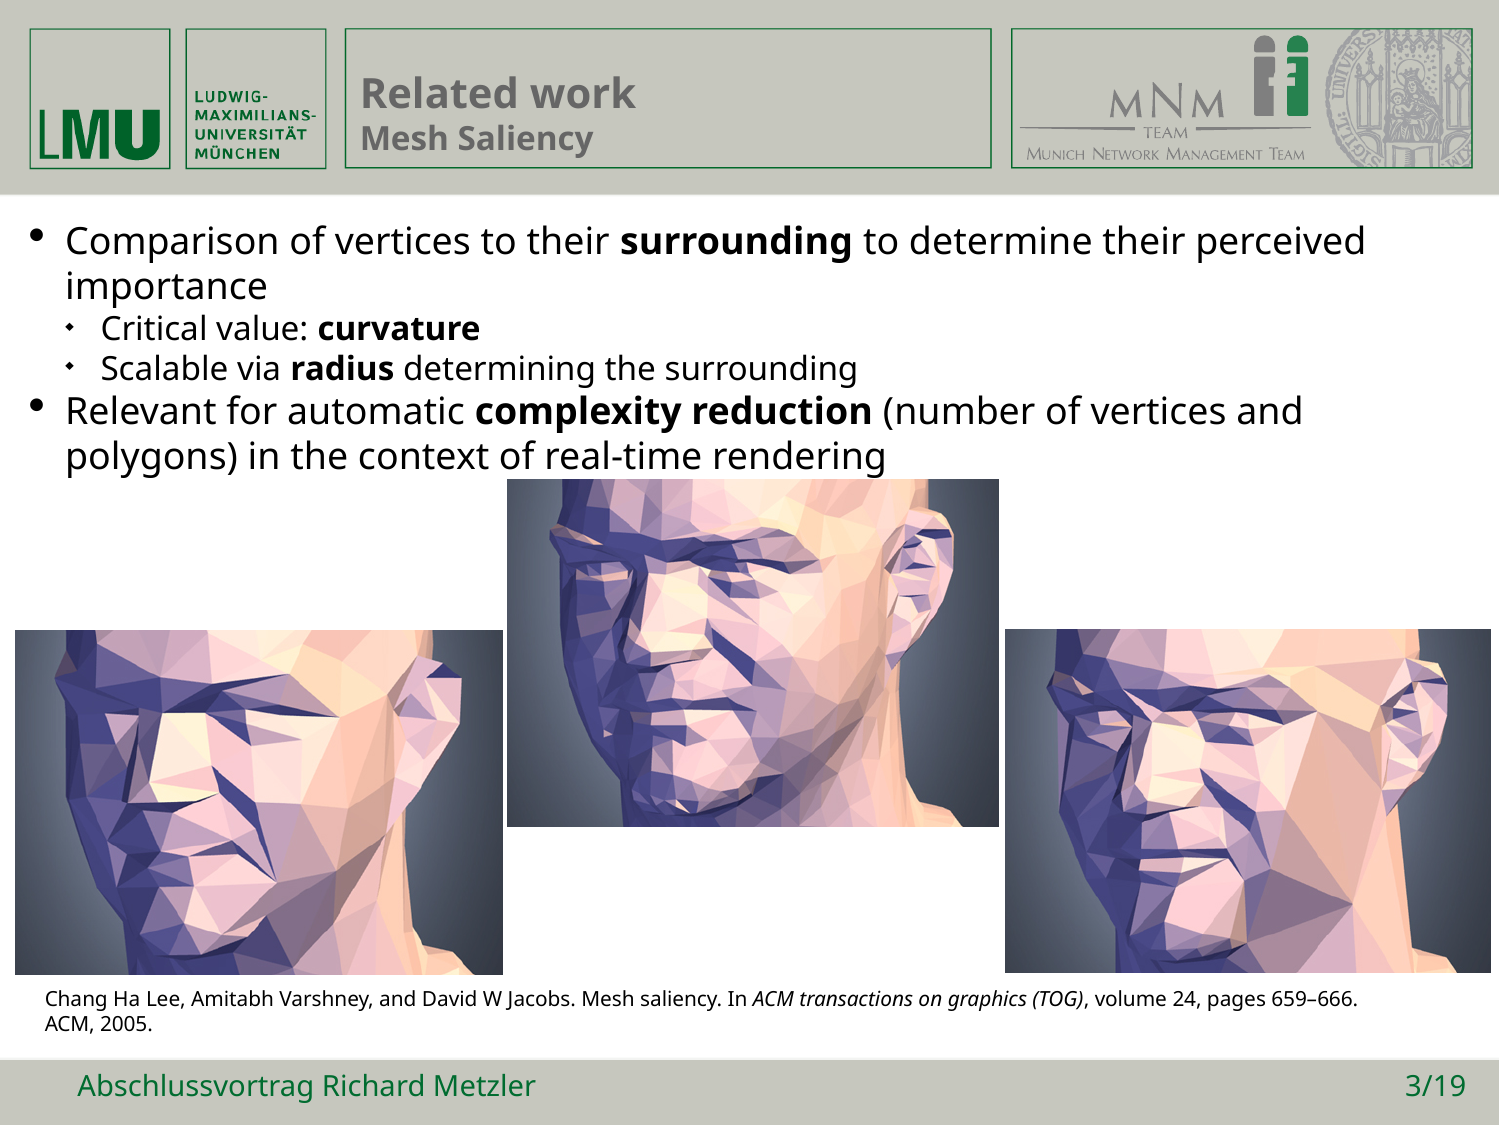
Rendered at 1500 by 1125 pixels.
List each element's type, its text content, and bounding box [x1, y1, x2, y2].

text_box Abschlussvortrag Richard Metzler [62, 1059, 1245, 1107]
text_box Comparison of vertices to their surrounding to determine their perceived importance Critical value: curvature Scalable via radius determining the surrounding Relevant for automatic complexity reduction (number of vertices and polygons) in the context of real-time rendering [15, 210, 1440, 511]
picture [0, 1058, 1499, 1125]
text_box Chang Ha Lee, Amitabh Varshney, and David W Jacobs. Mesh saliency. In ACM transactions on graphics (TOG), volume 24, pages 659–666. ACM, 2005. [30, 978, 1425, 1040]
picture [507, 479, 999, 827]
picture [15, 630, 503, 976]
picture [1005, 629, 1491, 973]
text_box Related work Mesh Saliency [345, 59, 986, 165]
text_box 3/19 [1320, 1059, 1482, 1107]
picture [0, 0, 1499, 196]
